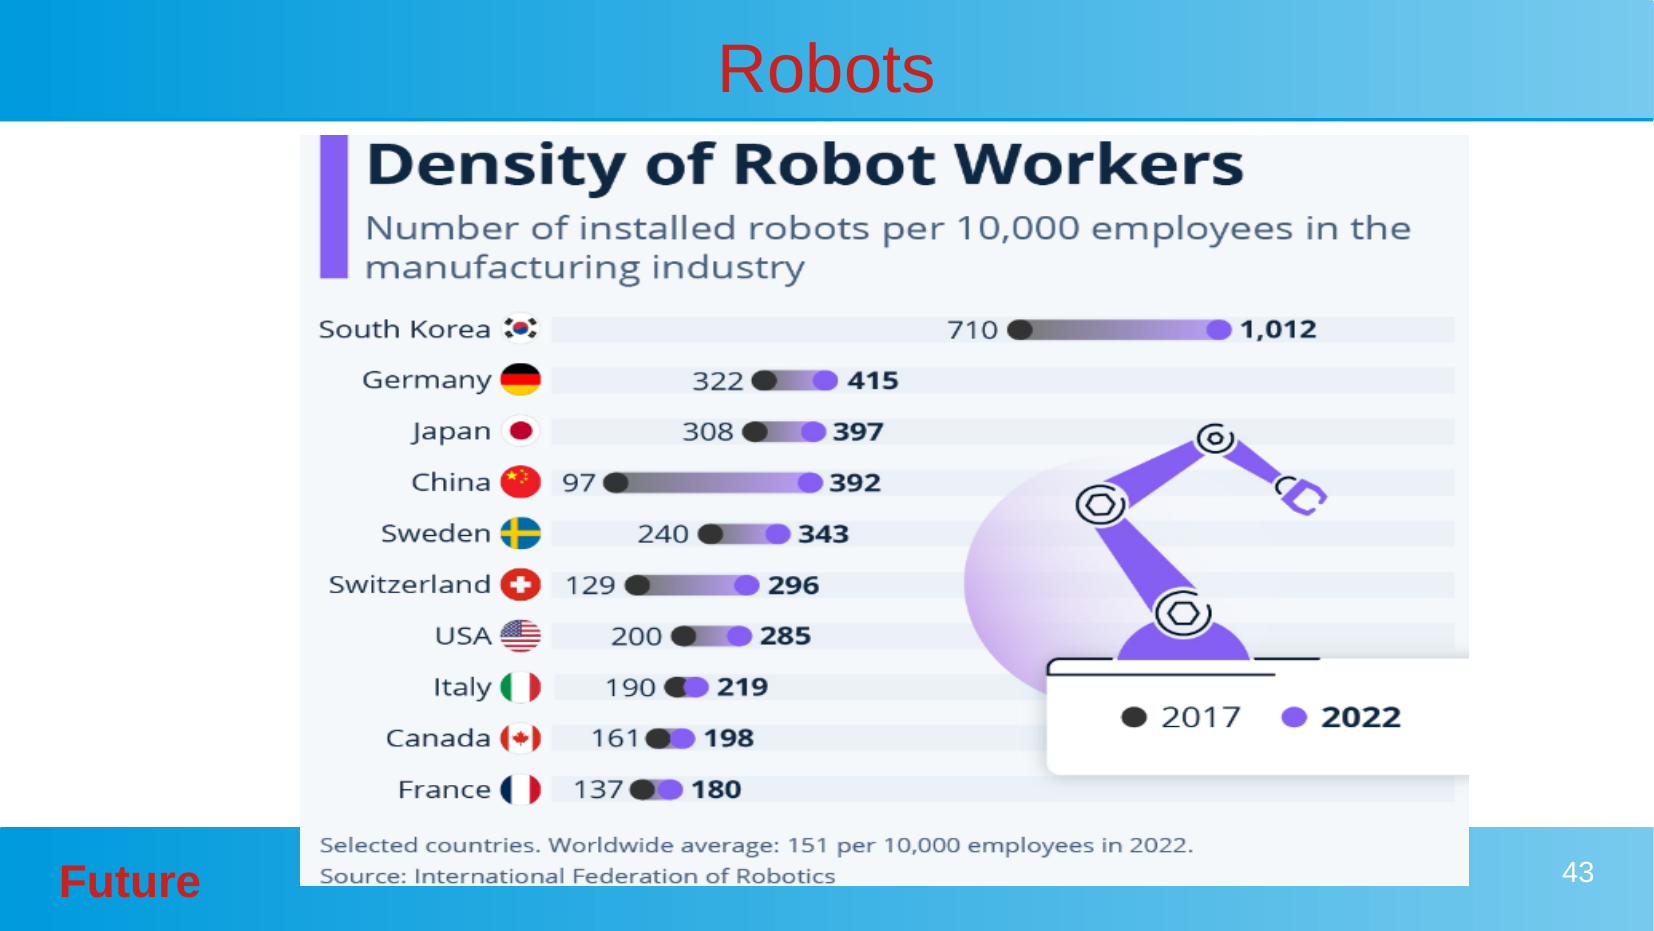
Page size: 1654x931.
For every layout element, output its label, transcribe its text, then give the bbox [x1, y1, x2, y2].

picture [300, 135, 1469, 886]
title Robots [59, 29, 1595, 108]
